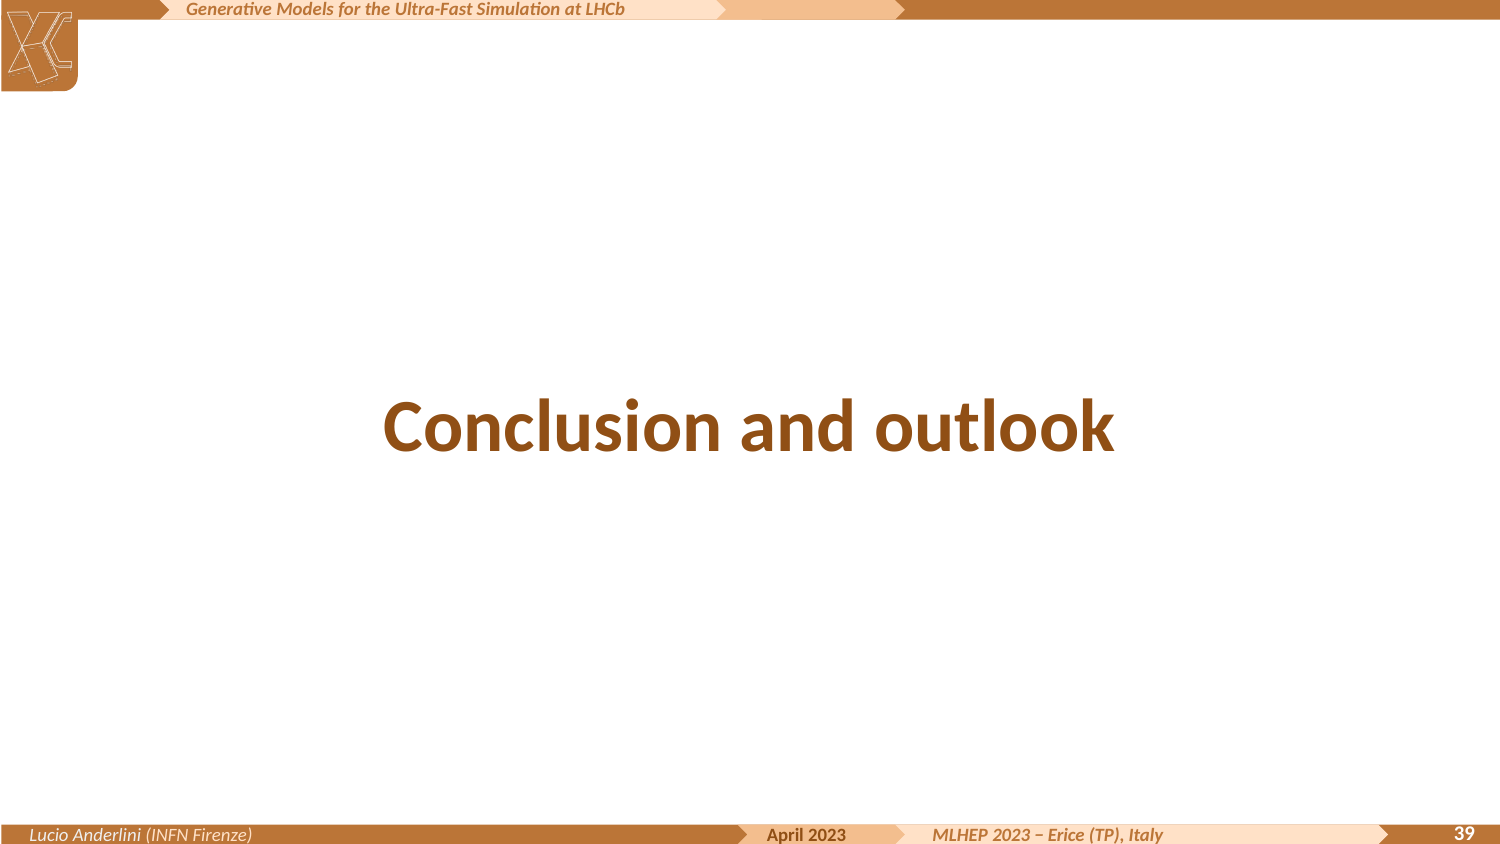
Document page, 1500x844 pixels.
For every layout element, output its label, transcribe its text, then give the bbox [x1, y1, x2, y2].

title Conclusion and outlook [51, 352, 1449, 491]
slide_number <number> [1429, 819, 1491, 844]
